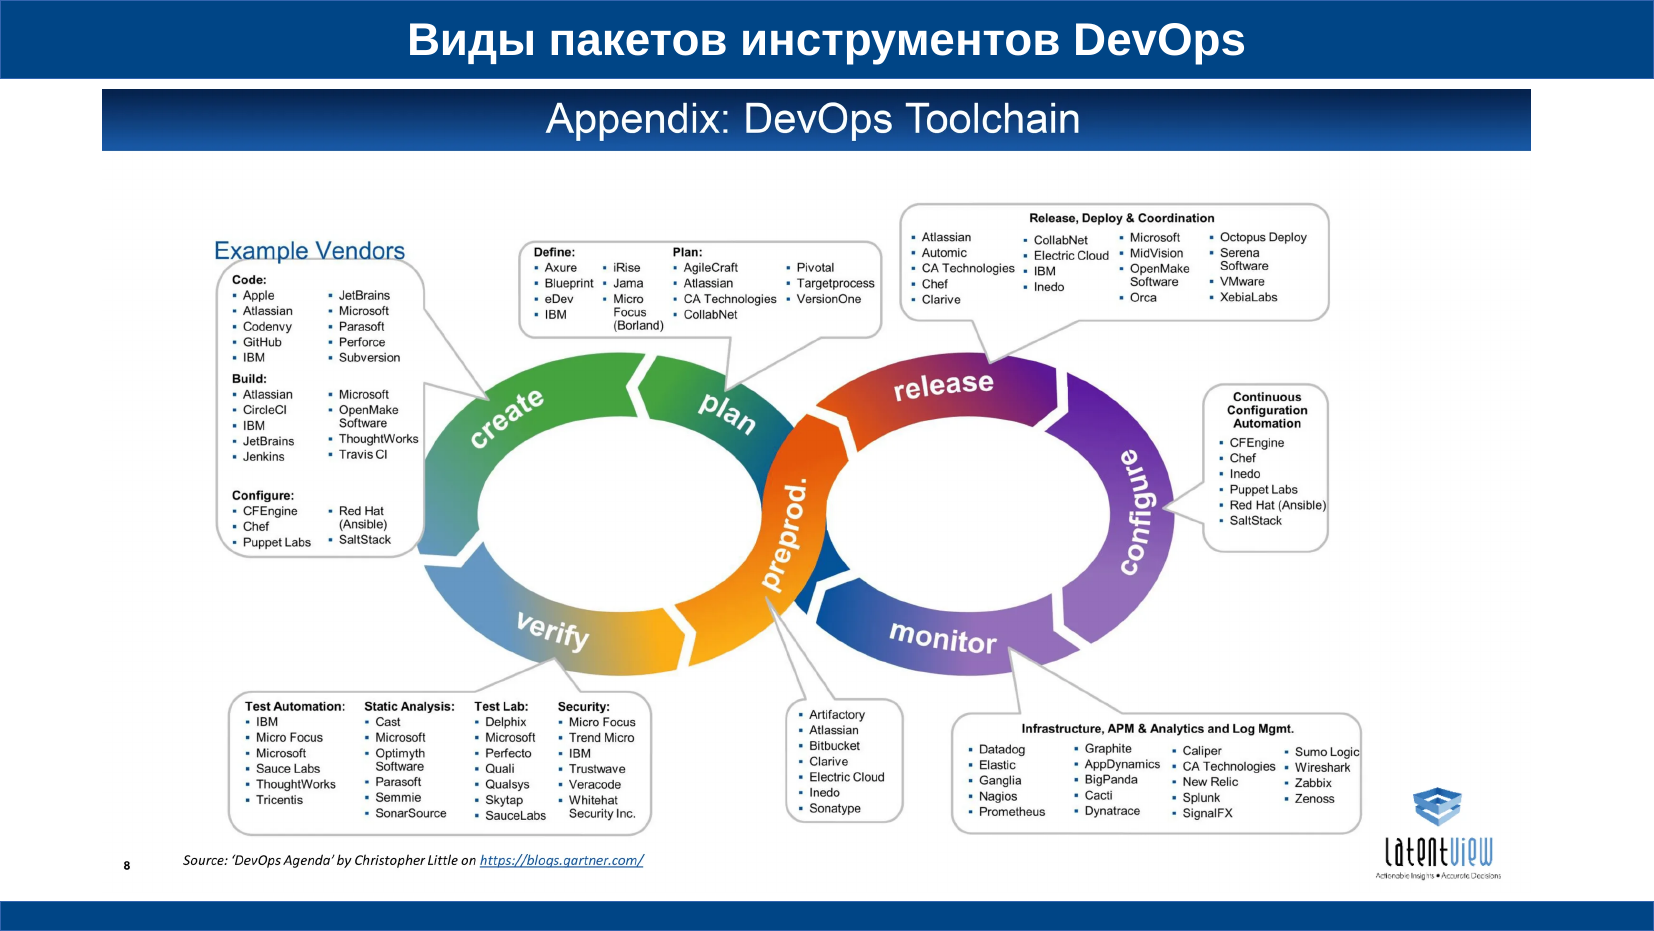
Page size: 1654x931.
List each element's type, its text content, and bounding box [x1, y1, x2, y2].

picture [102, 89, 1531, 894]
title Виды пакетов инструментов DevOps [0, 0, 1654, 79]
